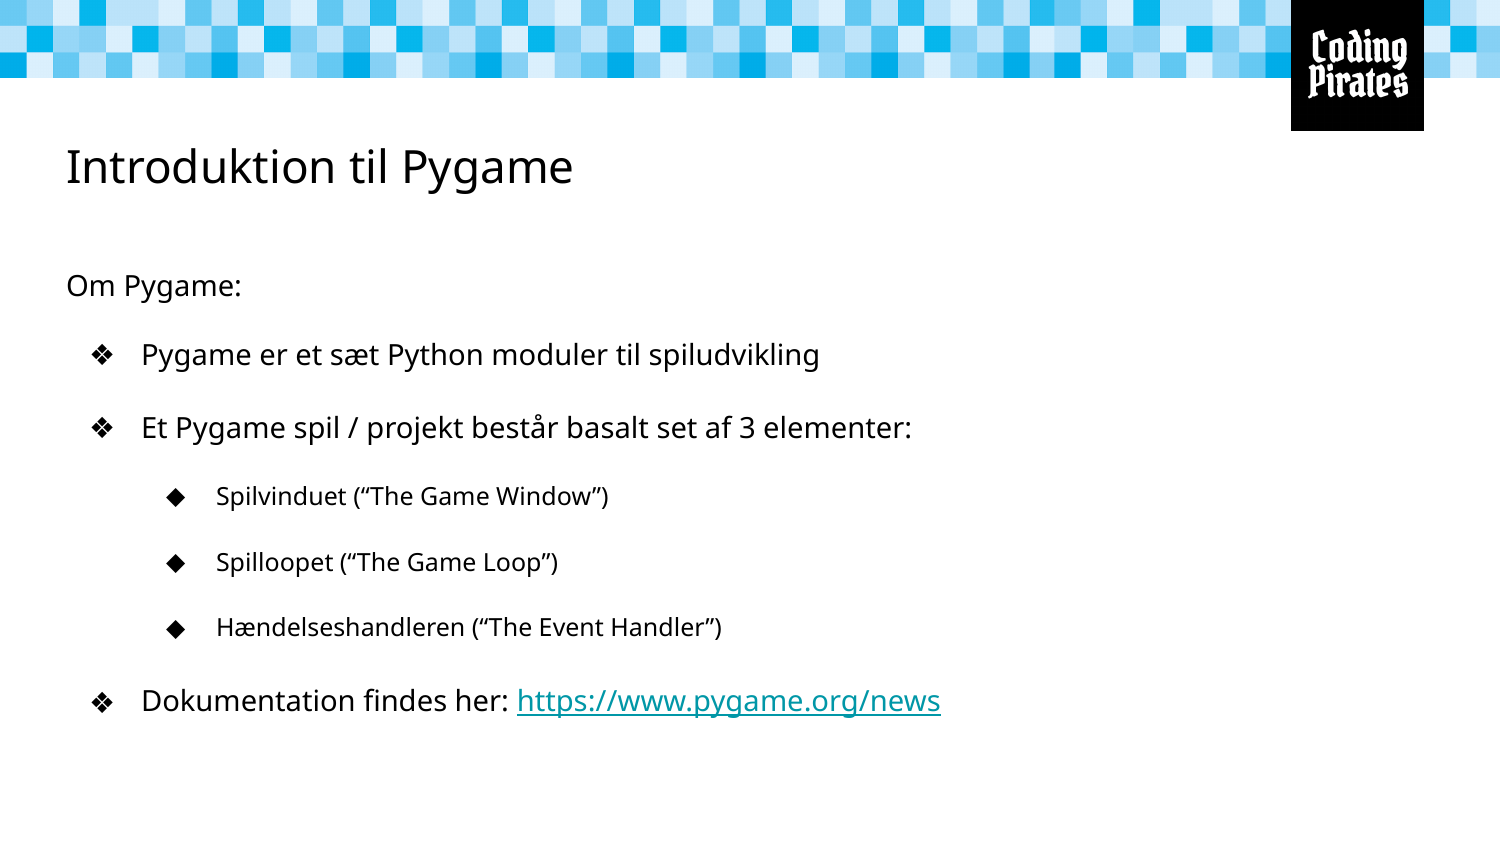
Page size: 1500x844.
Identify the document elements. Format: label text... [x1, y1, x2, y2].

title Introduktion til Pygame [51, 123, 1388, 217]
list Om Pygame: Pygame er et sæt Python moduler til spiludvikling Et Pygame spil / projekt består basalt set af 3 elementer: Spilvinduet (“The Game Window”) Spilloopet (“The Game Loop”) Hændelseshandleren (“The Event Handler”) Dokumentation findes her: https://www.pygame.org/news [51, 234, 1449, 800]
picture [1291, 0, 1424, 131]
picture [0, 0, 1056, 78]
